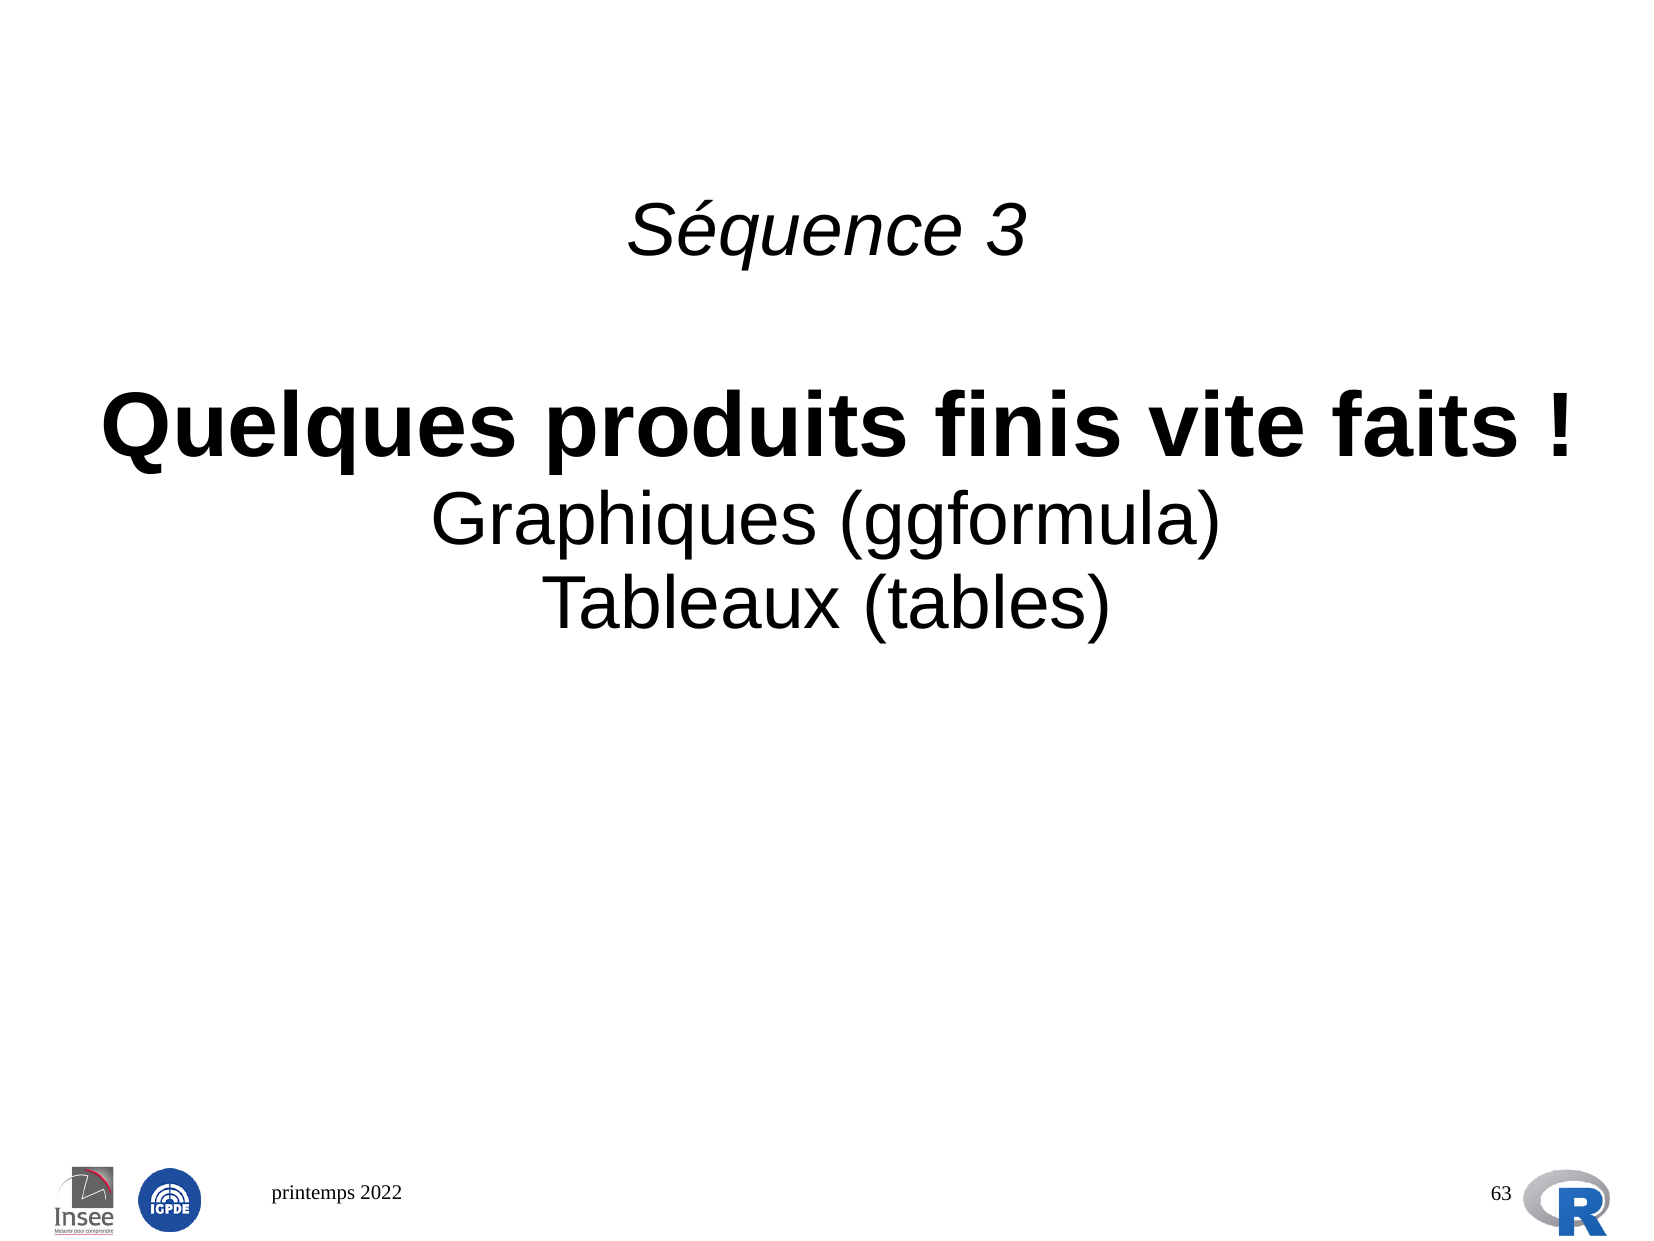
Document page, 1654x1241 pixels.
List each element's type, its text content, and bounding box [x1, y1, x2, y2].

picture [47, 1163, 120, 1236]
title Séquence 3 Quelques produits finis vite faits ! Graphiques (ggformula) Tableaux (tables) [0, 187, 1654, 645]
picture [1523, 1169, 1610, 1236]
picture [138, 1168, 201, 1232]
